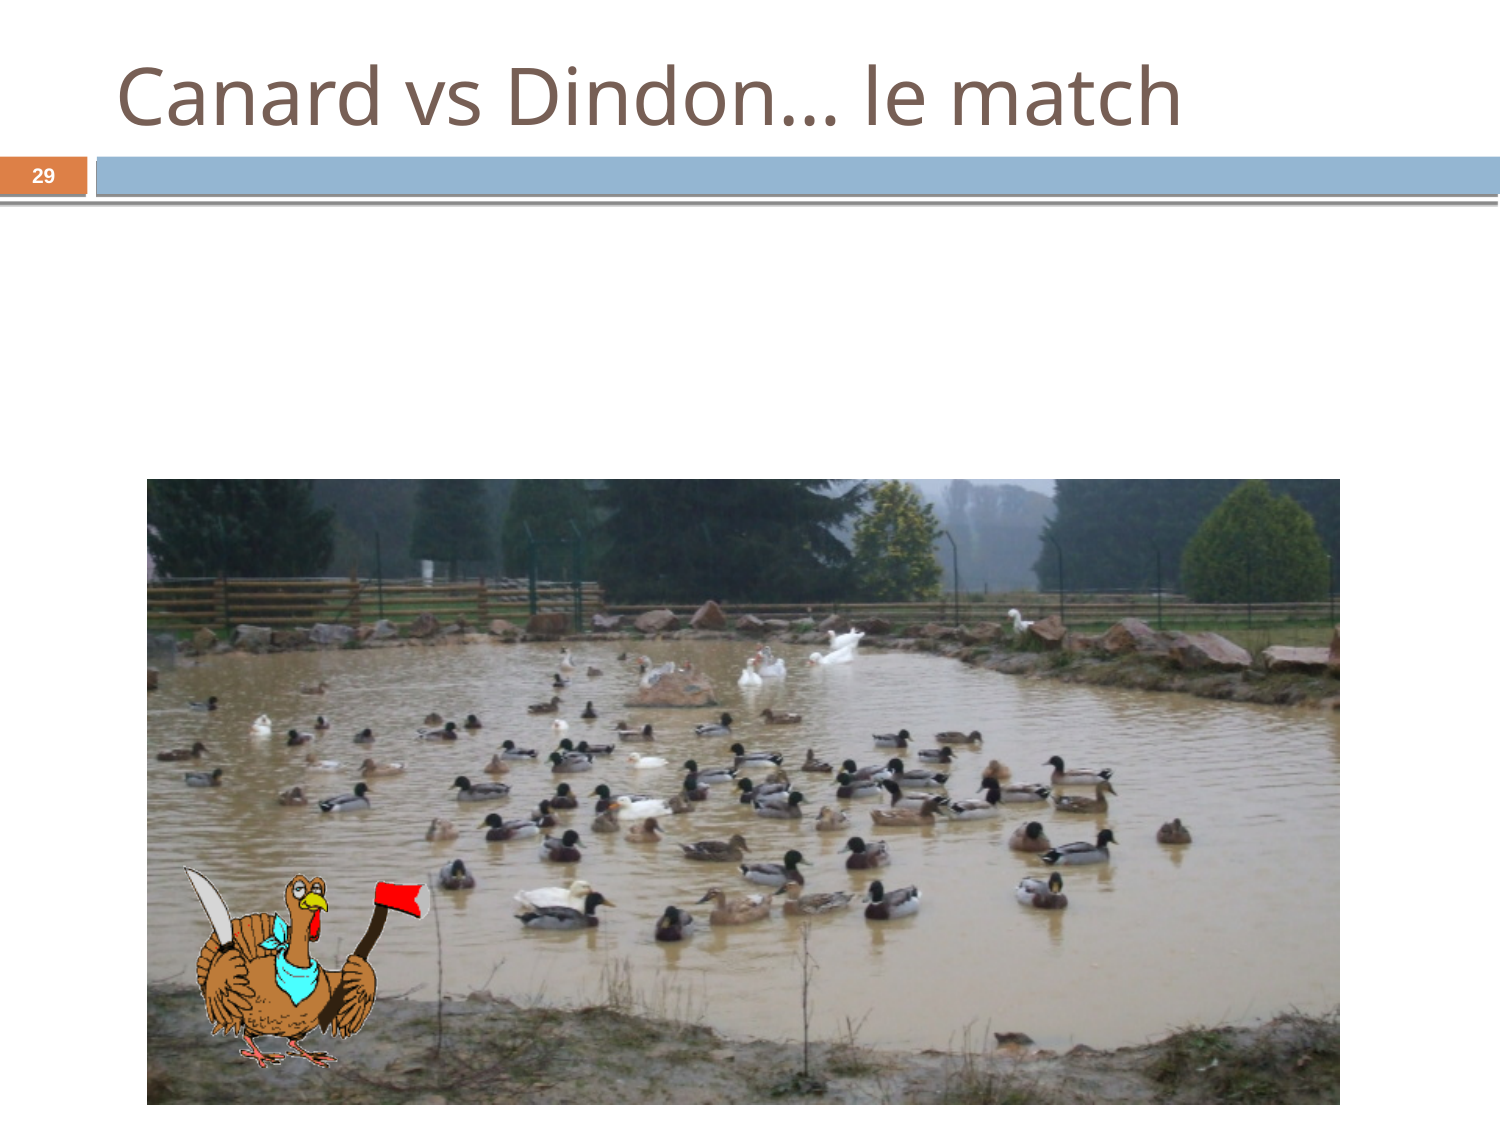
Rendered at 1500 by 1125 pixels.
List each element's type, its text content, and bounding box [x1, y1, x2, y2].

slide_number <numéro> [0, 155, 88, 196]
title Canard vs Dindon… le match [100, 37, 1438, 149]
picture [147, 479, 1340, 1105]
